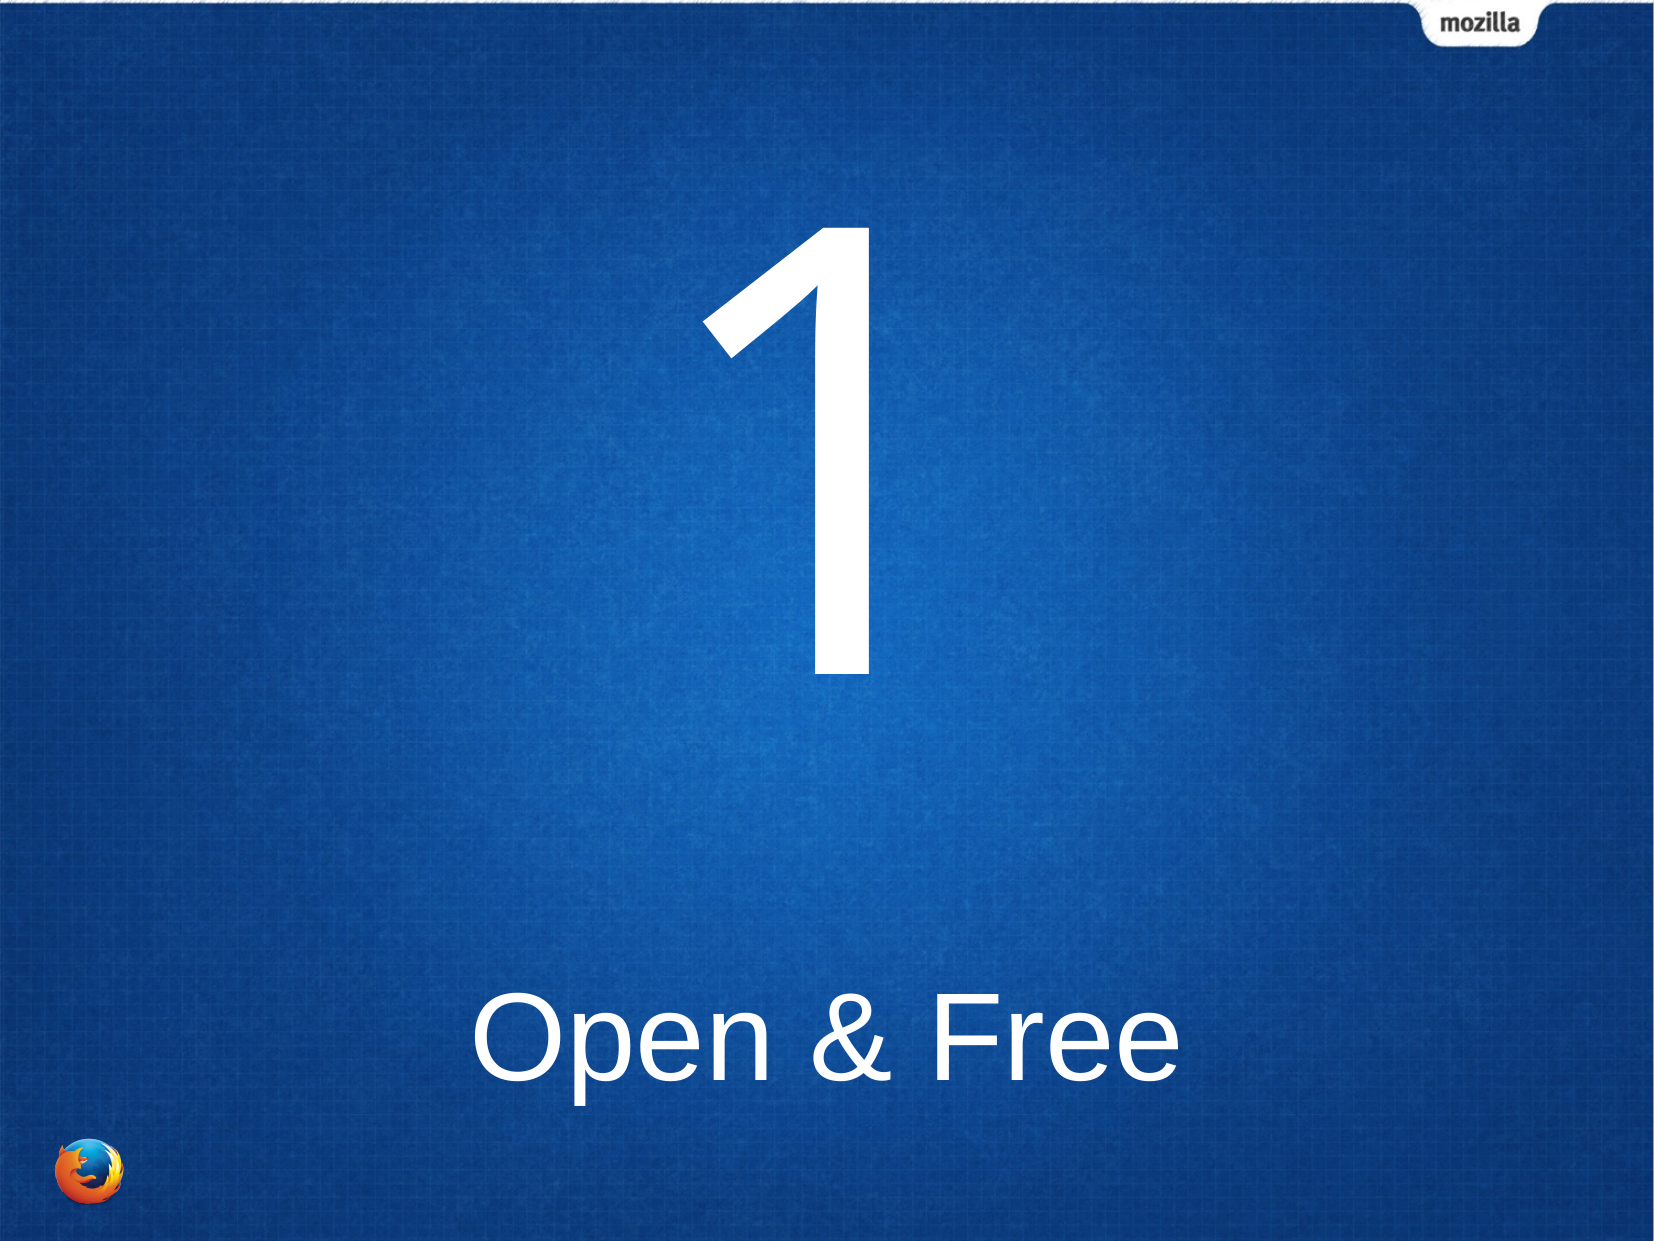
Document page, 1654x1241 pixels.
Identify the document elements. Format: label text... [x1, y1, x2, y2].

text_box Open & Free [82, 928, 1571, 1146]
picture [0, 0, 1654, 1241]
subtitle 1 [82, 49, 1571, 815]
